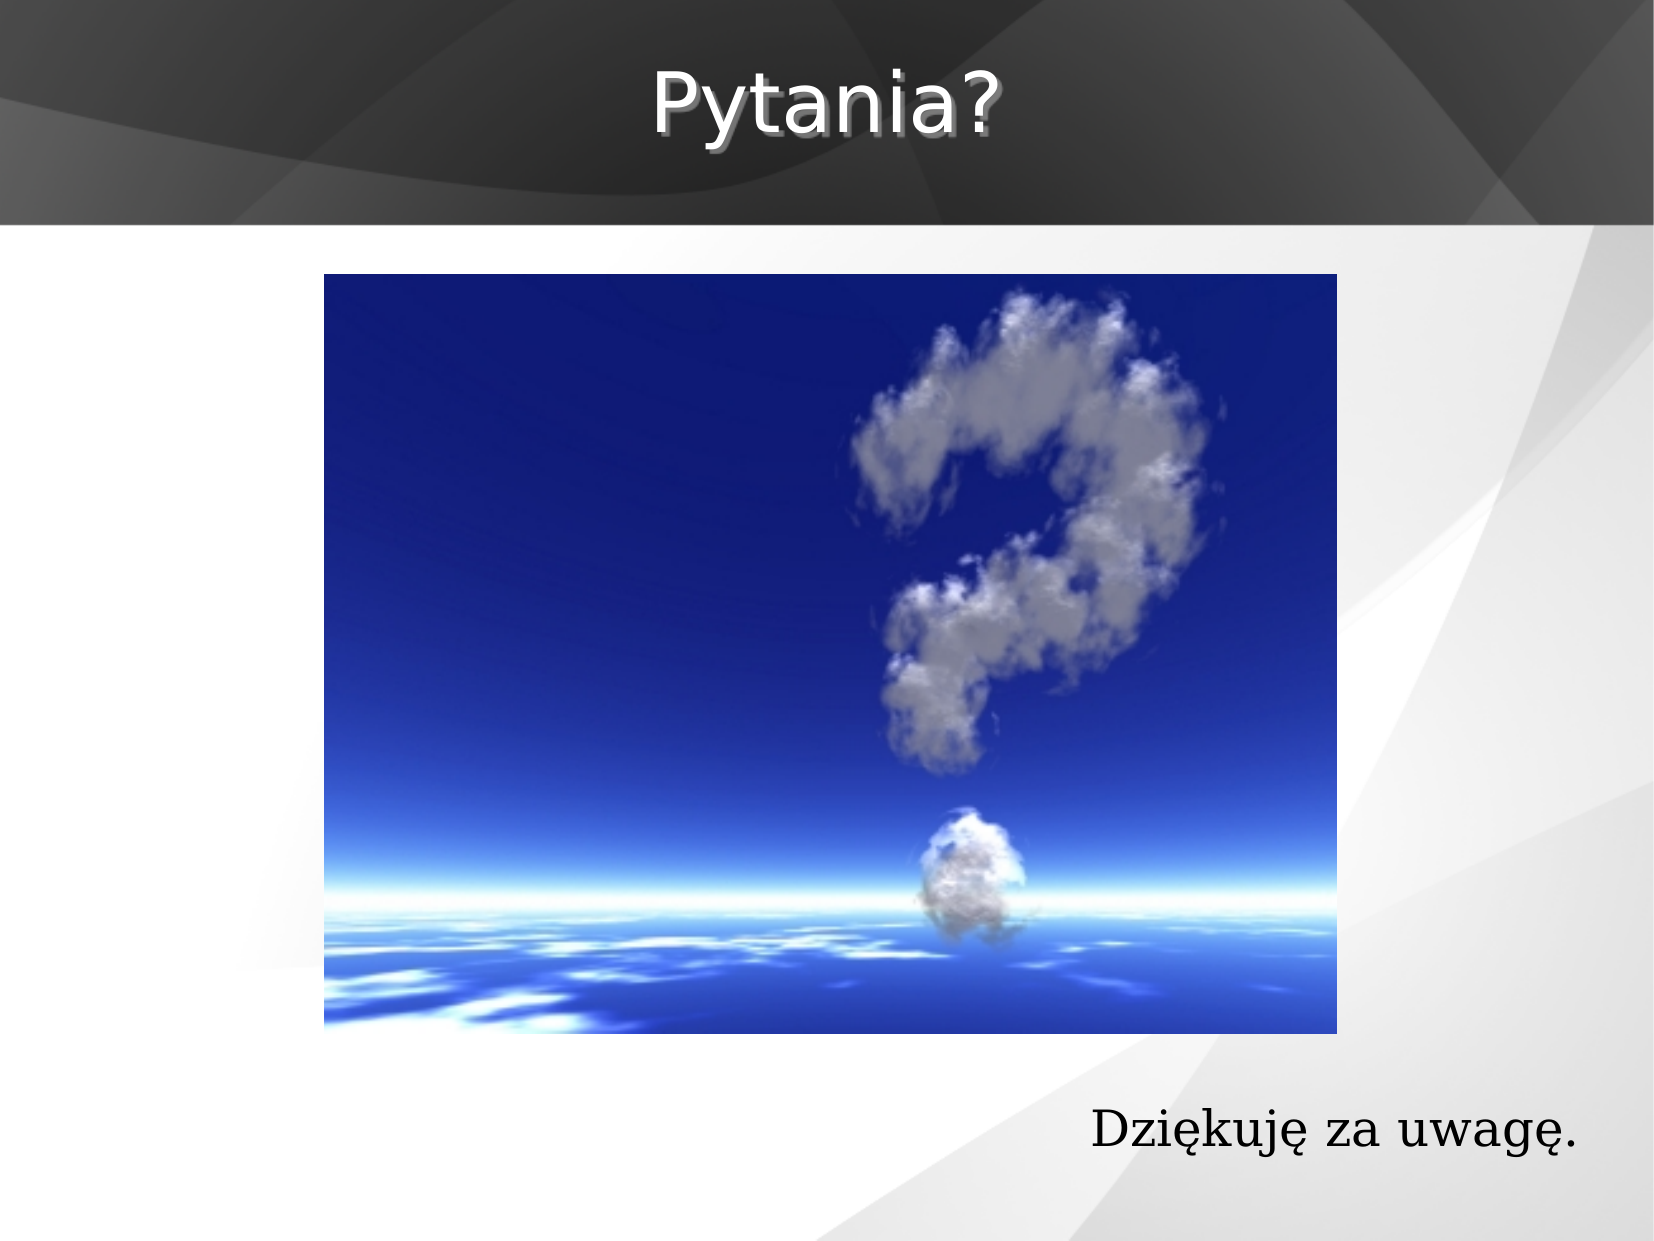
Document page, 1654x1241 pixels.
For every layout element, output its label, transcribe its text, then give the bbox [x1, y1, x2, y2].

text_box Dziękuję za uwagę. [59, 1092, 1595, 1166]
title Pytania? [0, 0, 1654, 208]
picture [0, 208, 1654, 1241]
